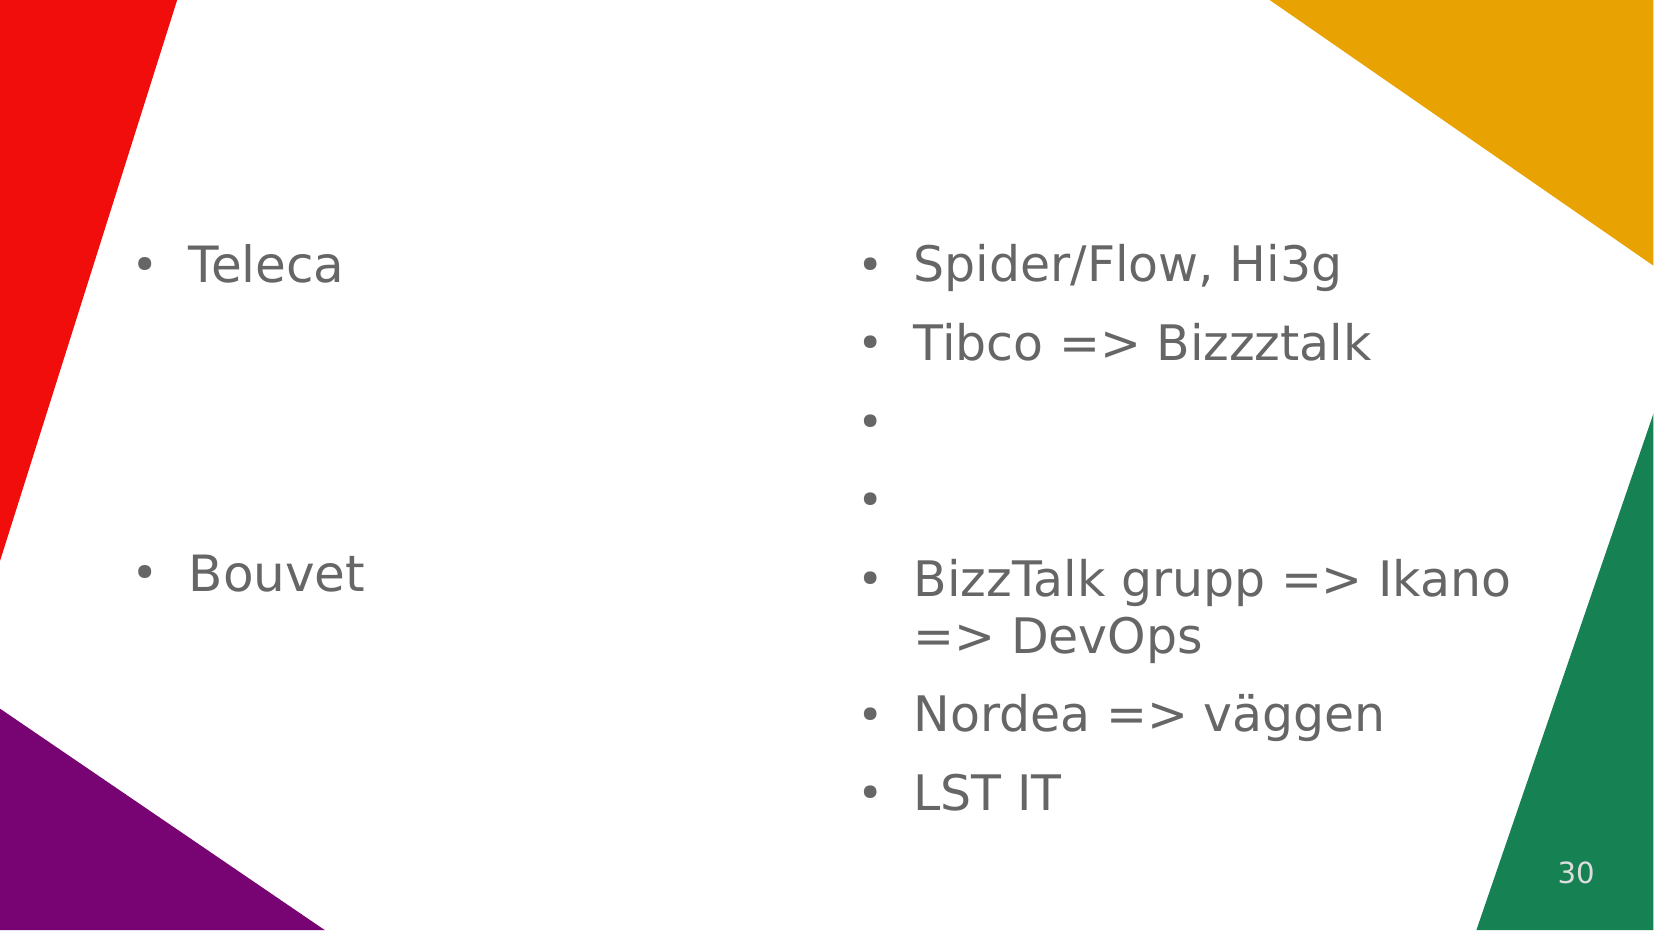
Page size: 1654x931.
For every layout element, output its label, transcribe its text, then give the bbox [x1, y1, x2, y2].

list Spider/Flow, Hi3g Tibco => Bizzztalk BizzTalk grupp => Ikano => DevOps Nordea => väggen LST IT [844, 236, 1536, 827]
list Teleca [118, 236, 810, 518]
list Bouvet [118, 544, 810, 827]
